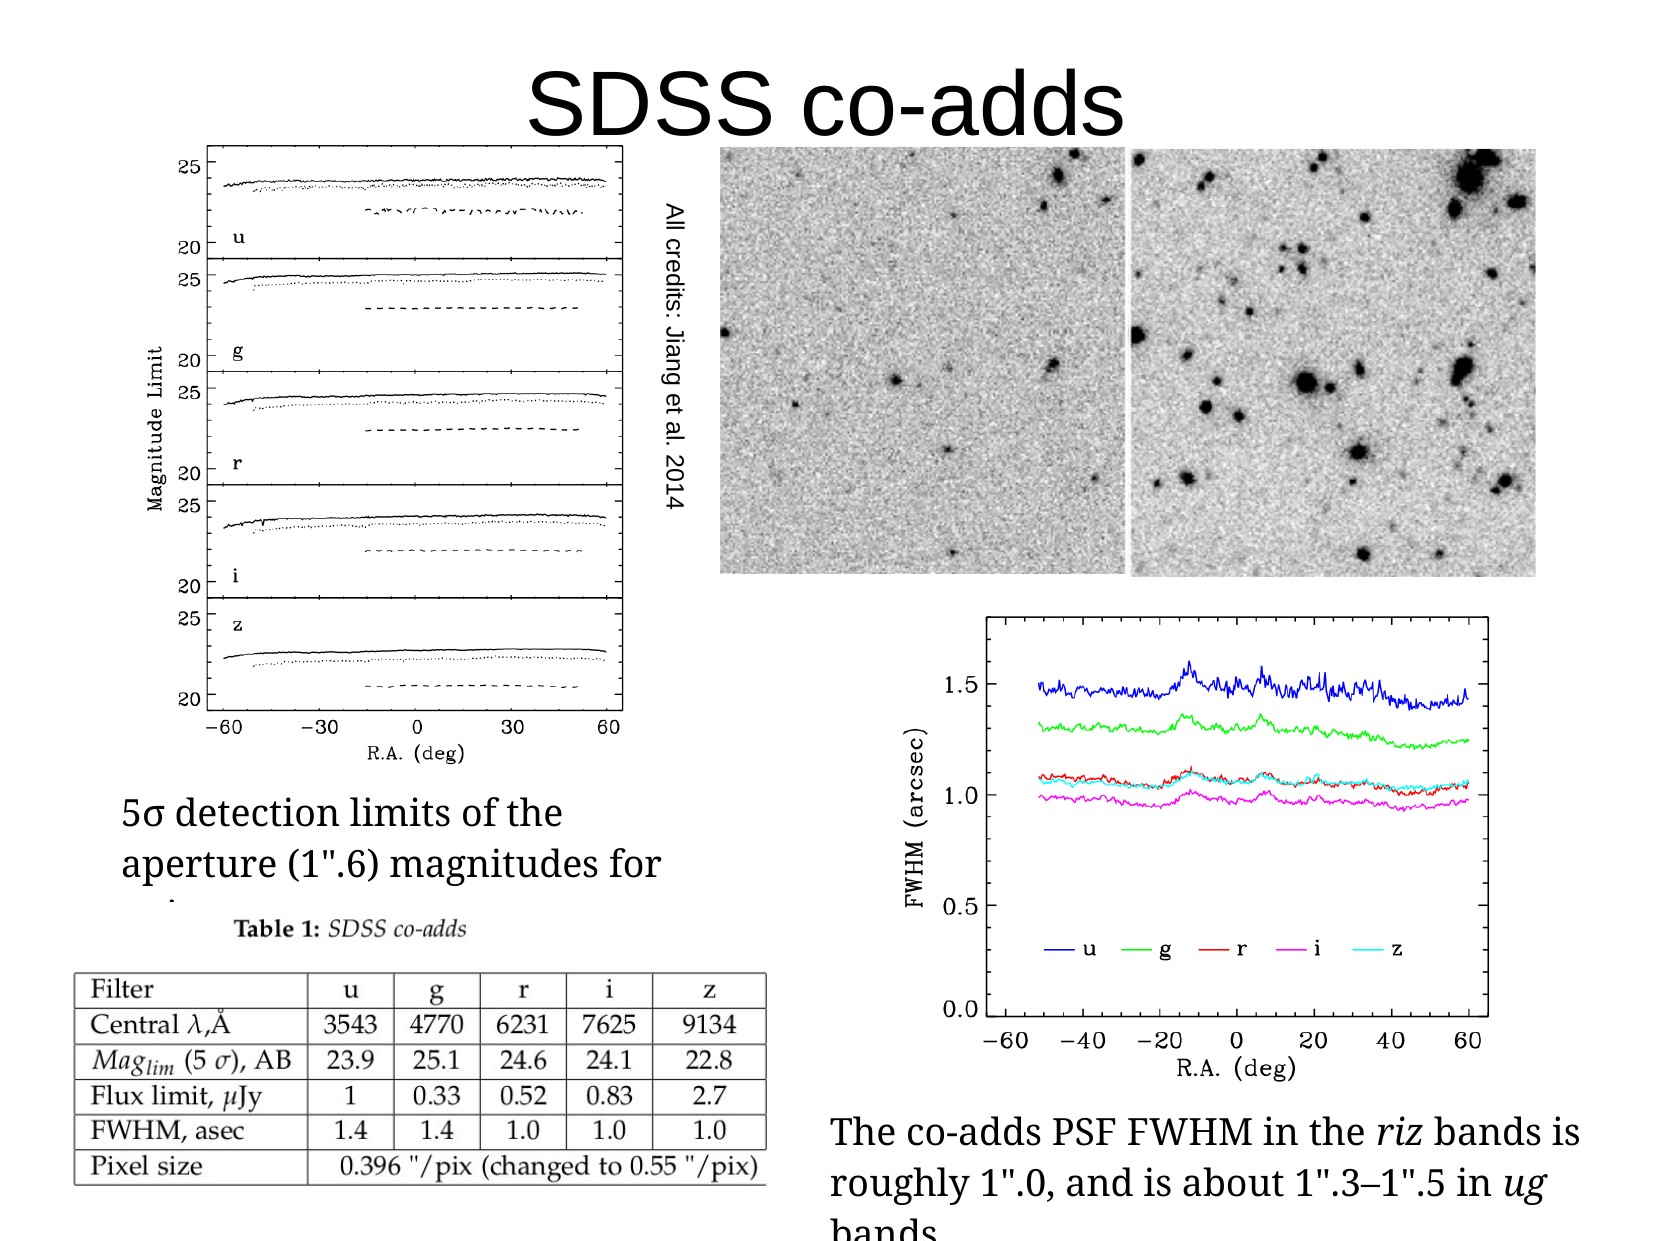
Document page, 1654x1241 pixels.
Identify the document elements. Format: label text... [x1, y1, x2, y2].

text_box 5σ detection limits of the aperture (1".6) magnitudes for point sources [106, 779, 733, 902]
title SDSS co-adds [82, 0, 1571, 208]
picture [47, 902, 780, 1205]
text_box The co-adds PSF FWHM in the riz bands is roughly 1".0, and is about 1".3–1".5 in ug bands [814, 1098, 1630, 1205]
picture [141, 208, 638, 768]
picture [882, 590, 1512, 1087]
picture [716, 141, 1536, 579]
text_box All credits: Jiang et al. 2014 [625, 189, 697, 532]
